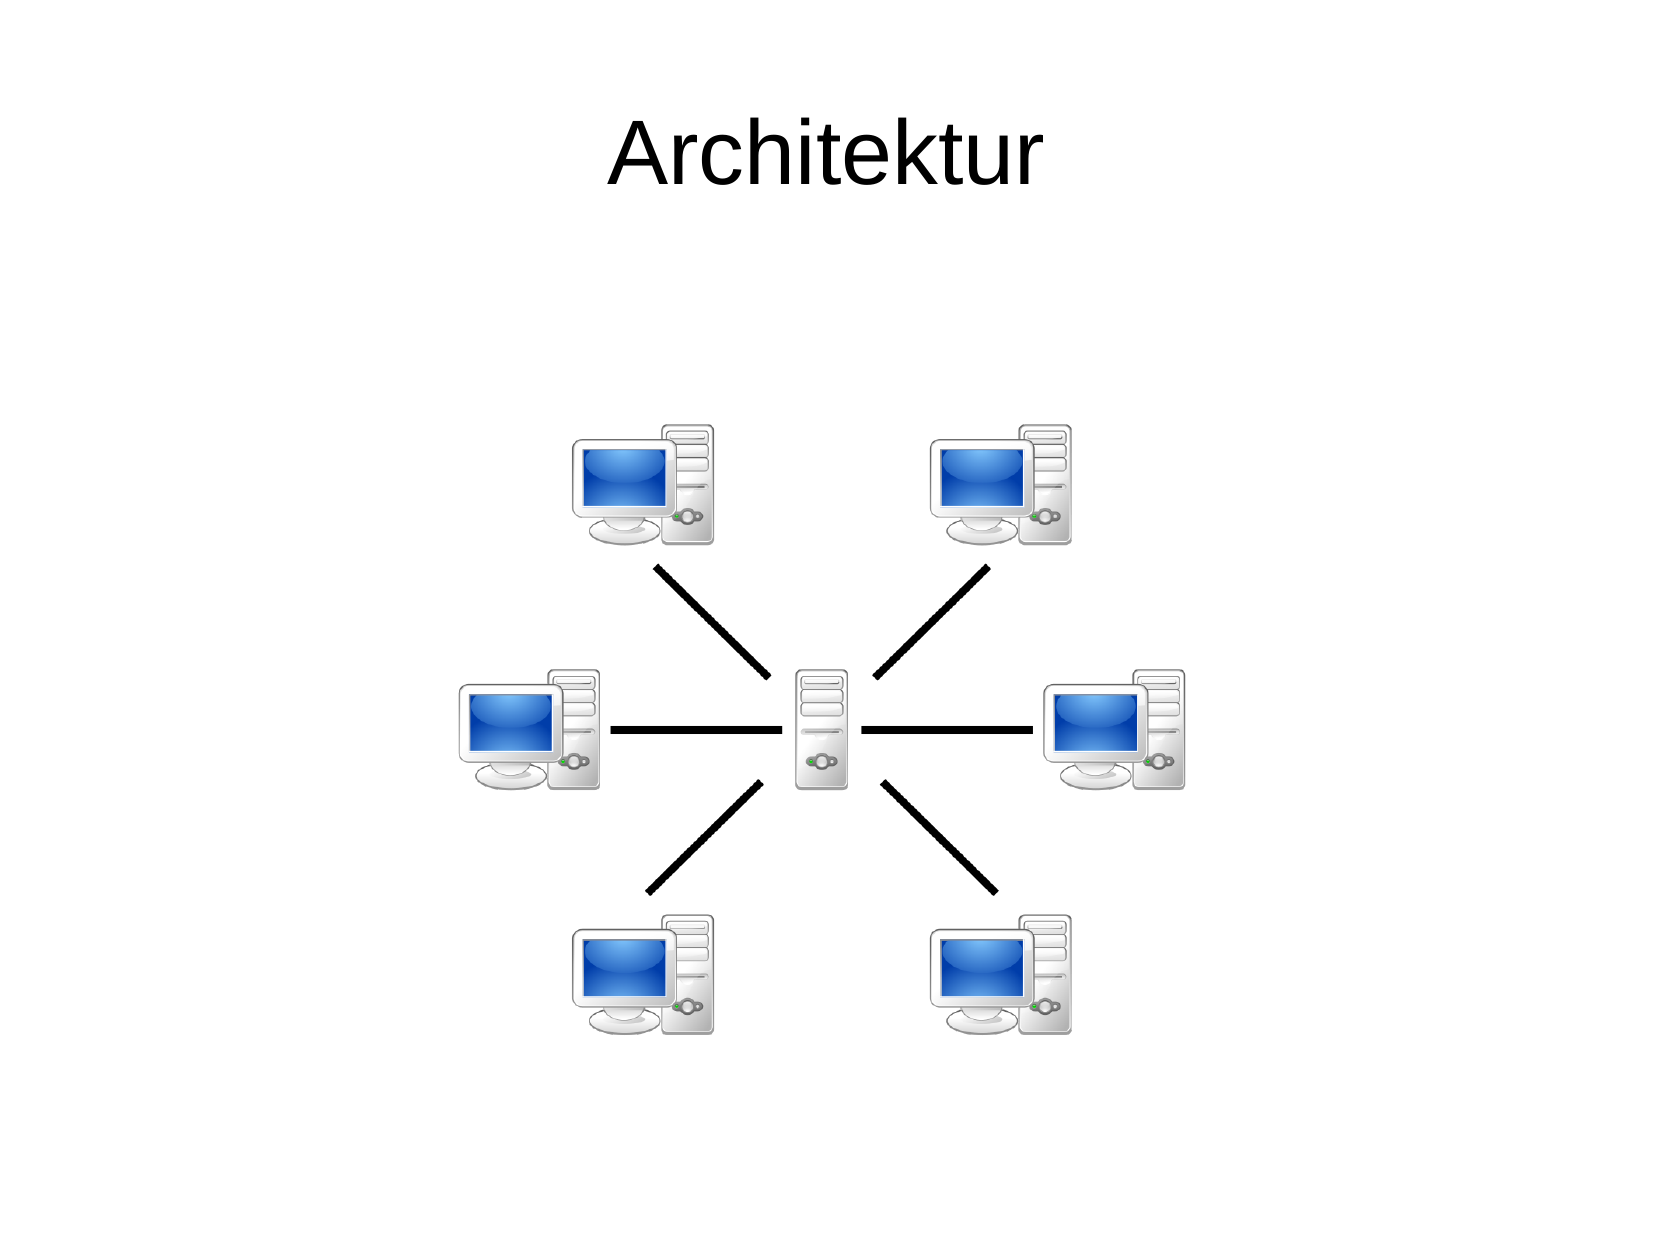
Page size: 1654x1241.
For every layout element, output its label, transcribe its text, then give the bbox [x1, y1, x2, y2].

picture [355, 256, 1288, 1203]
title Architektur [82, 49, 1571, 257]
